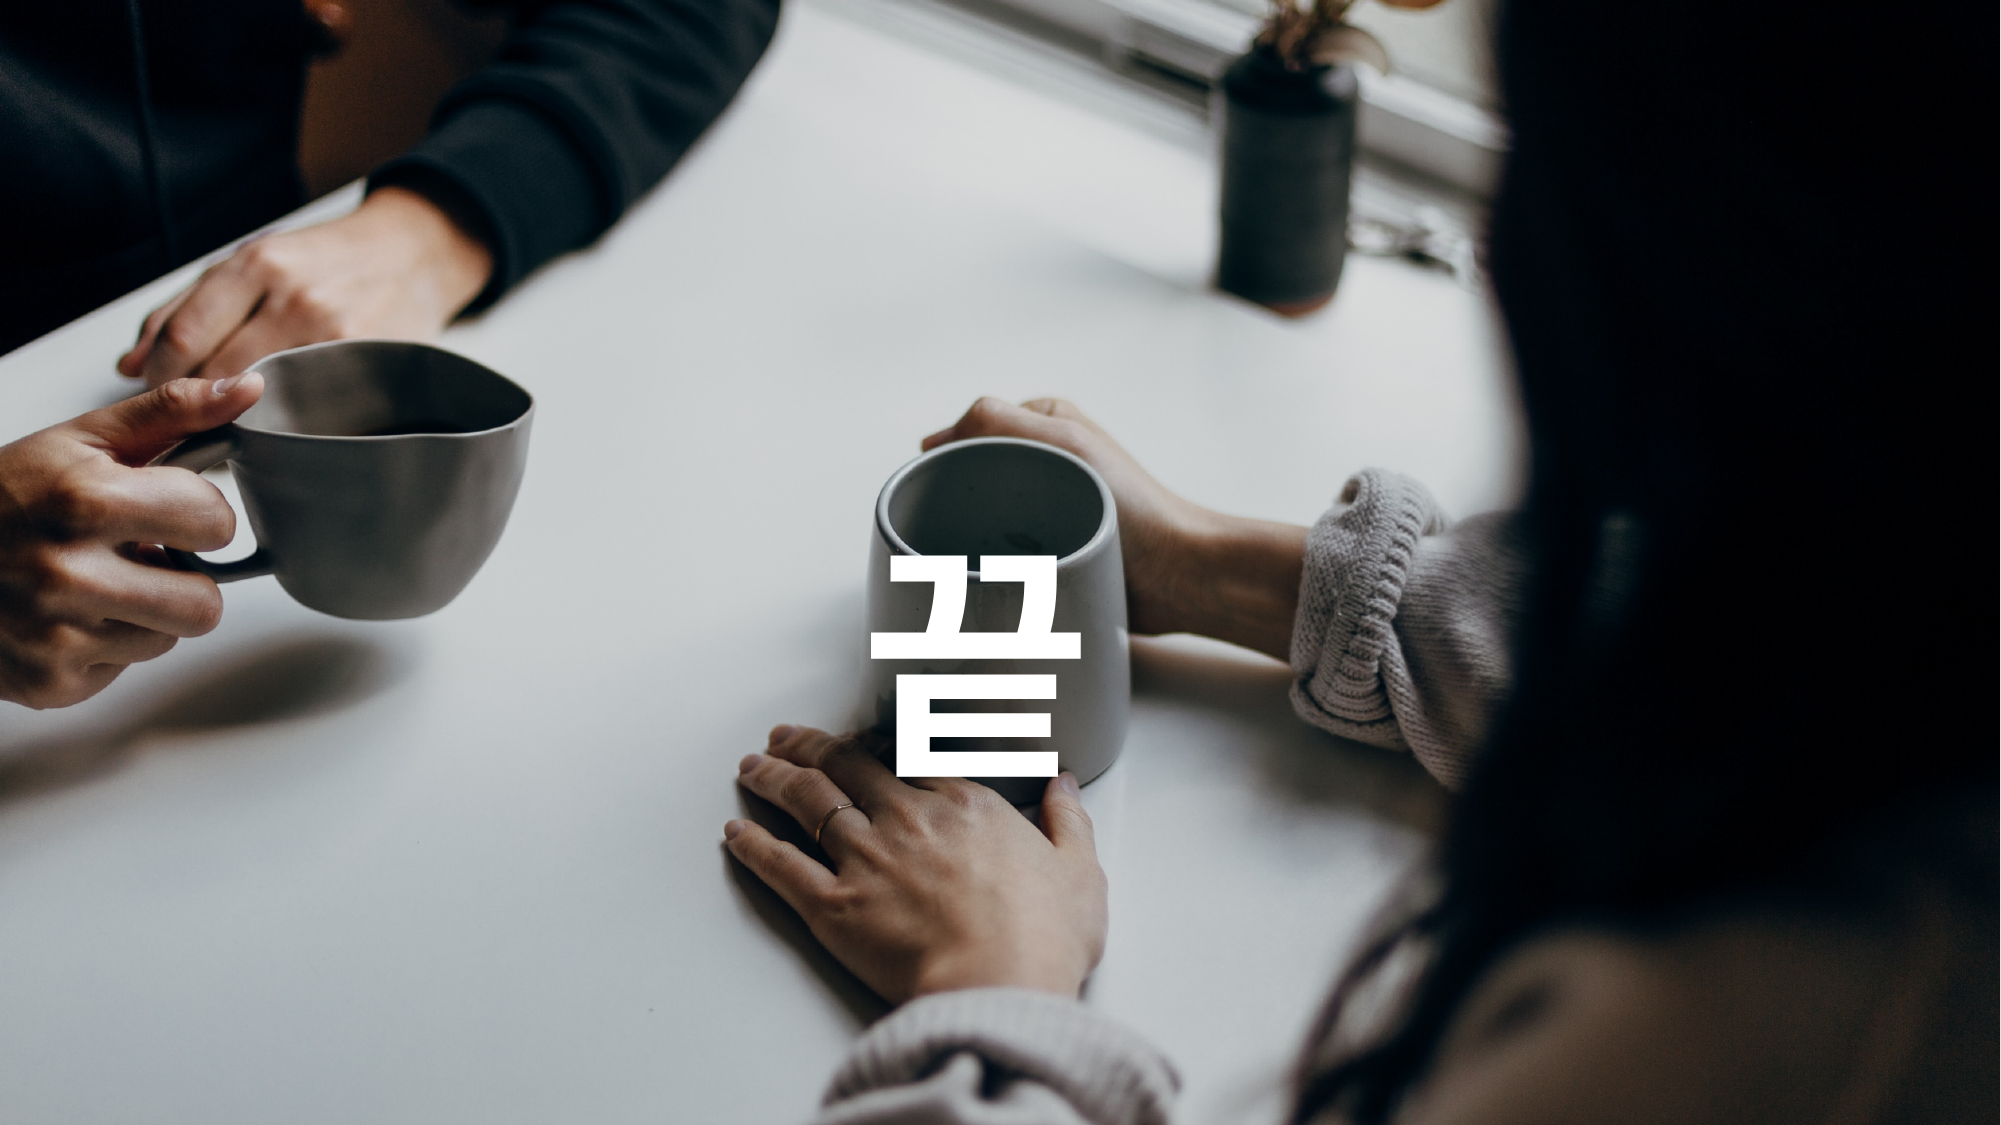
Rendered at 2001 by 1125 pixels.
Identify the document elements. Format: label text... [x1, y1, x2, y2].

picture [0, 0, 2001, 1125]
text_box 끝 [846, 460, 1106, 838]
